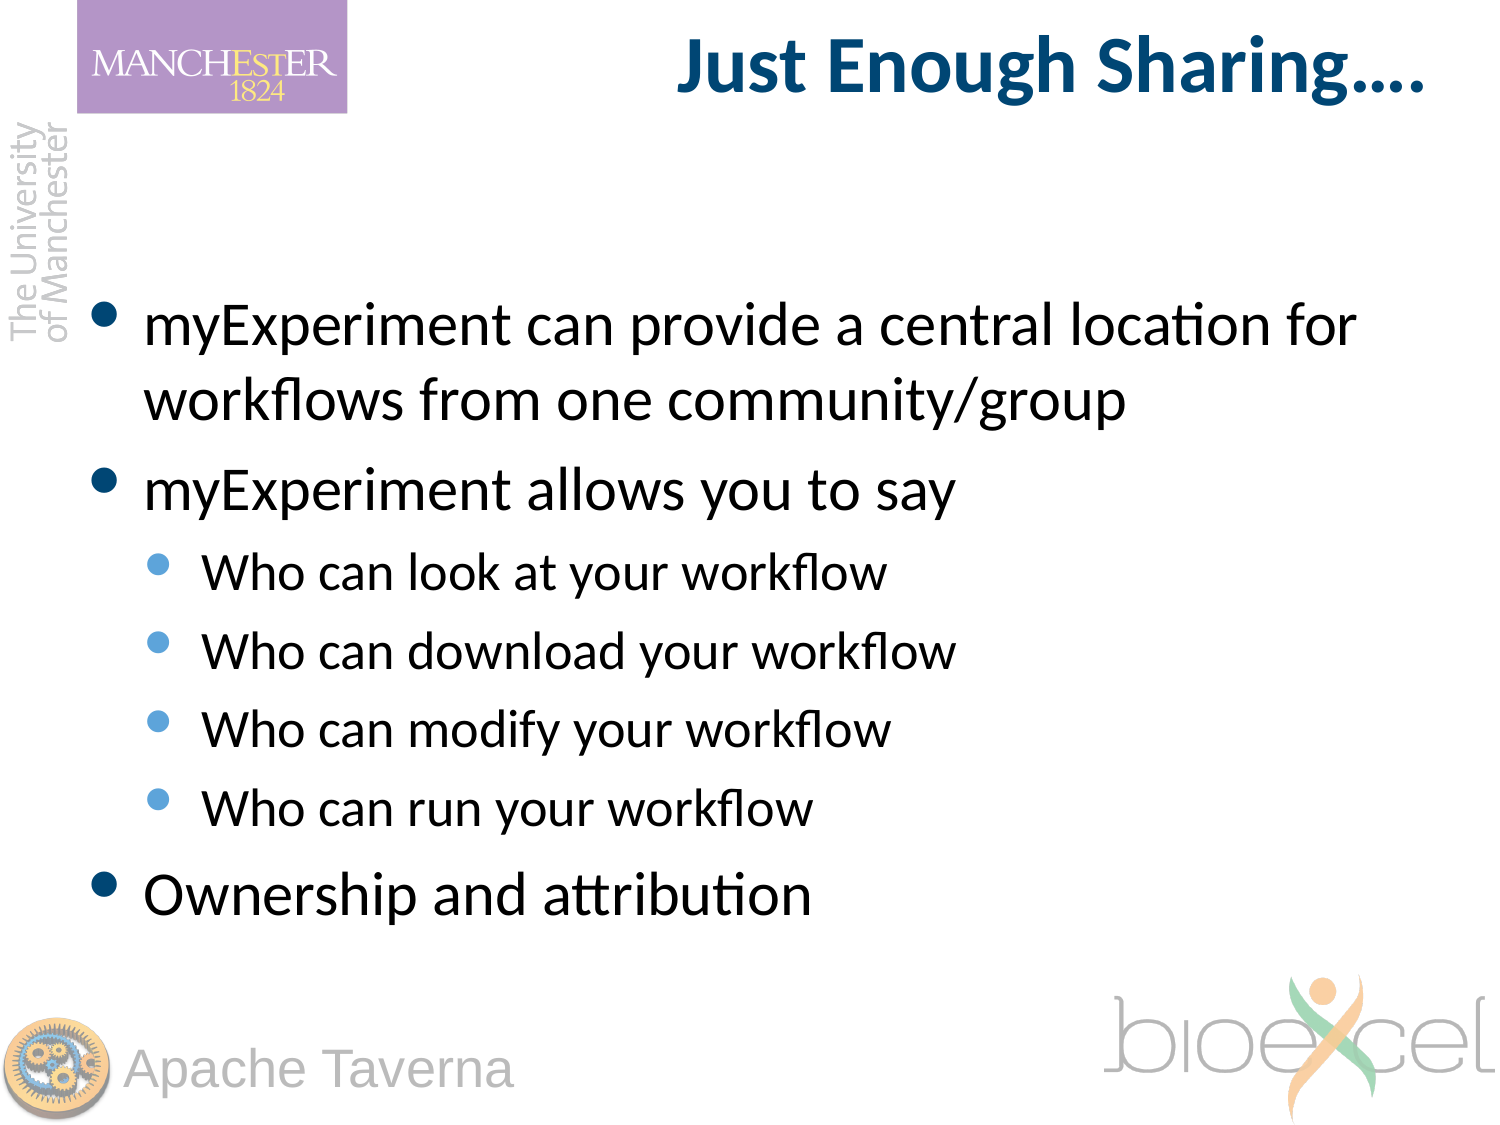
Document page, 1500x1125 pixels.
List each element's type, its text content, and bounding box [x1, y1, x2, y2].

text_box myExperiment can provide a central location for workflows from one community/group myExperiment allows you to say Who can look at your workflow Who can download your workflow Who can modify your workflow Who can run your workflow Ownership and attribution [73, 184, 1424, 1071]
text_box Just Enough Sharing…. [372, 0, 1444, 116]
